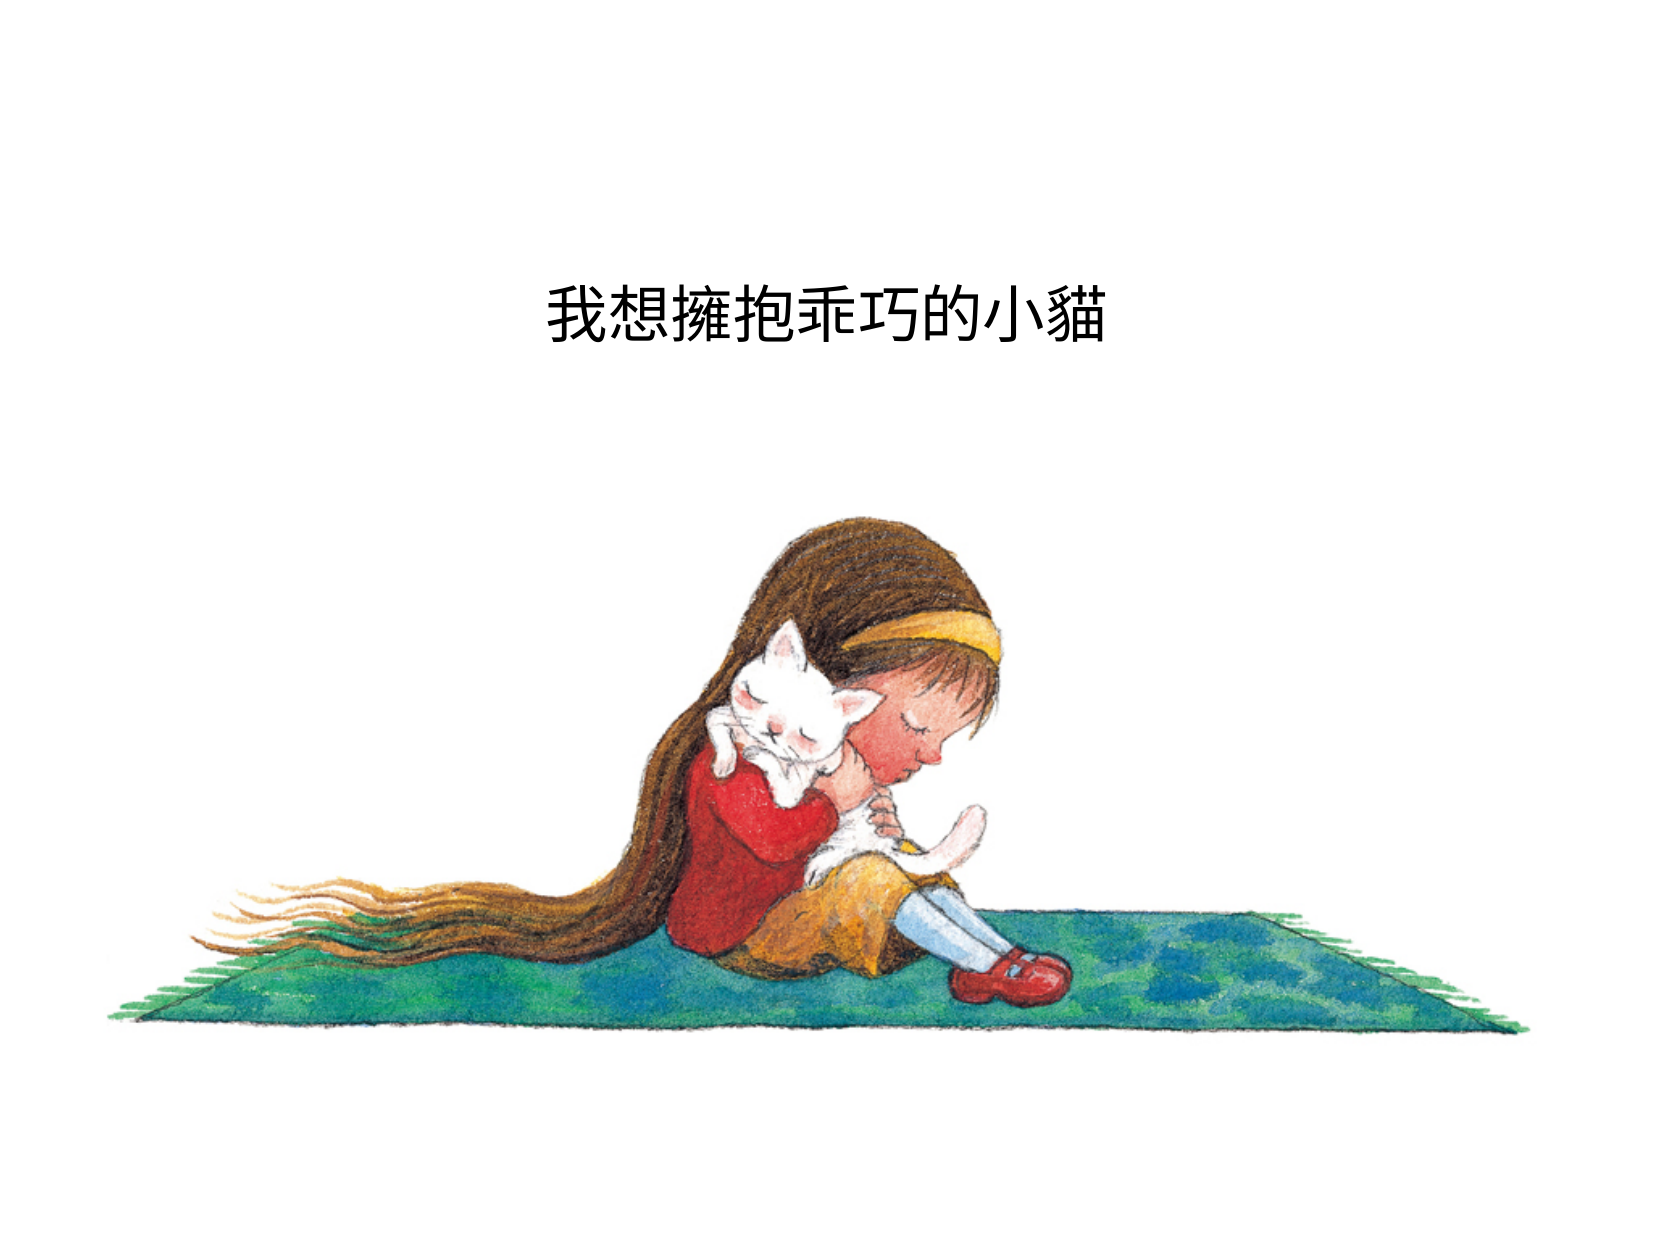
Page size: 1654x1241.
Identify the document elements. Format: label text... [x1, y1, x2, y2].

picture [1, 1, 1653, 1239]
title 我想擁抱乖巧的小貓 [494, 206, 1159, 414]
